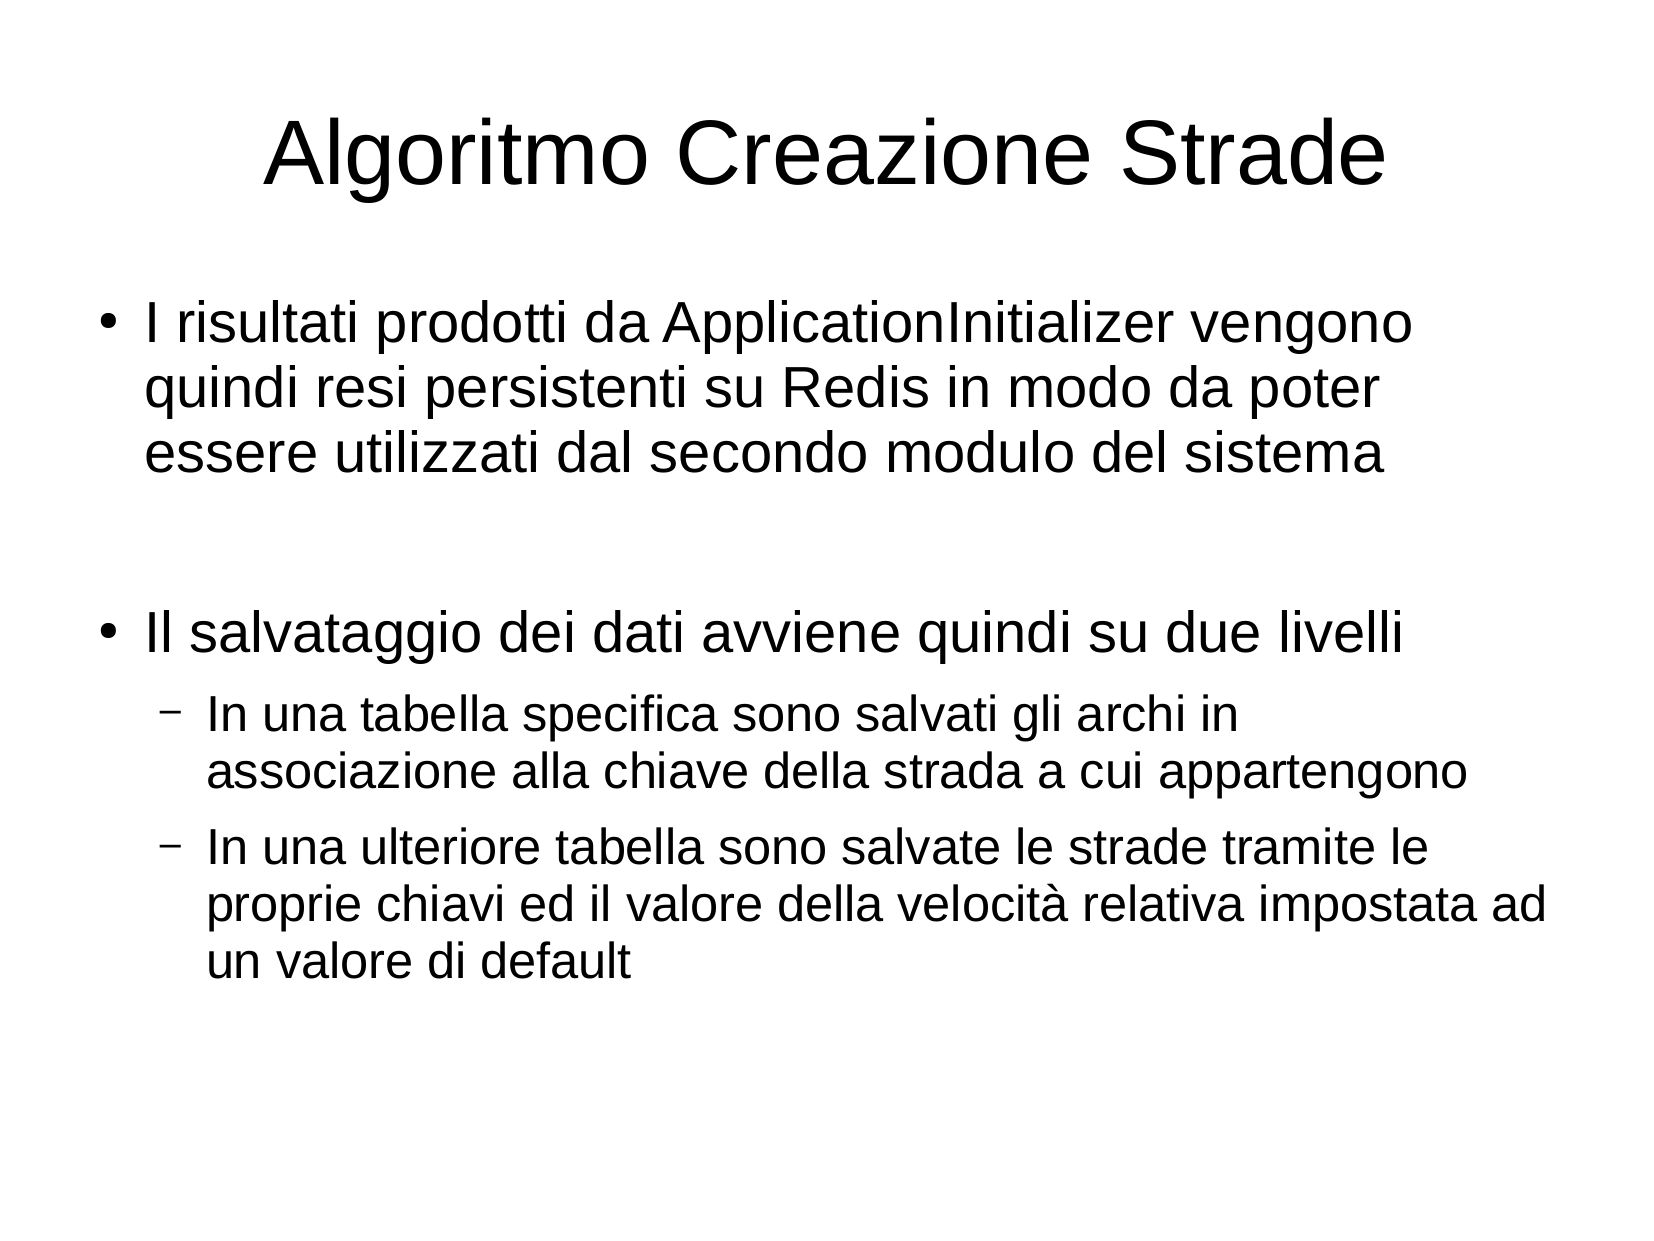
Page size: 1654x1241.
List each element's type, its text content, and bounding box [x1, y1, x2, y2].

list I risultati prodotti da ApplicationInitializer vengono quindi resi persistenti su Redis in modo da poter essere utilizzati dal secondo modulo del sistema Il salvataggio dei dati avviene quindi su due livelli In una tabella specifica sono salvati gli archi in associazione alla chiave della strada a cui appartengono In una ulteriore tabella sono salvate le strade tramite le proprie chiavi ed il valore della velocità relativa impostata ad un valore di default [82, 290, 1571, 1010]
title Algoritmo Creazione Strade [82, 49, 1571, 257]
